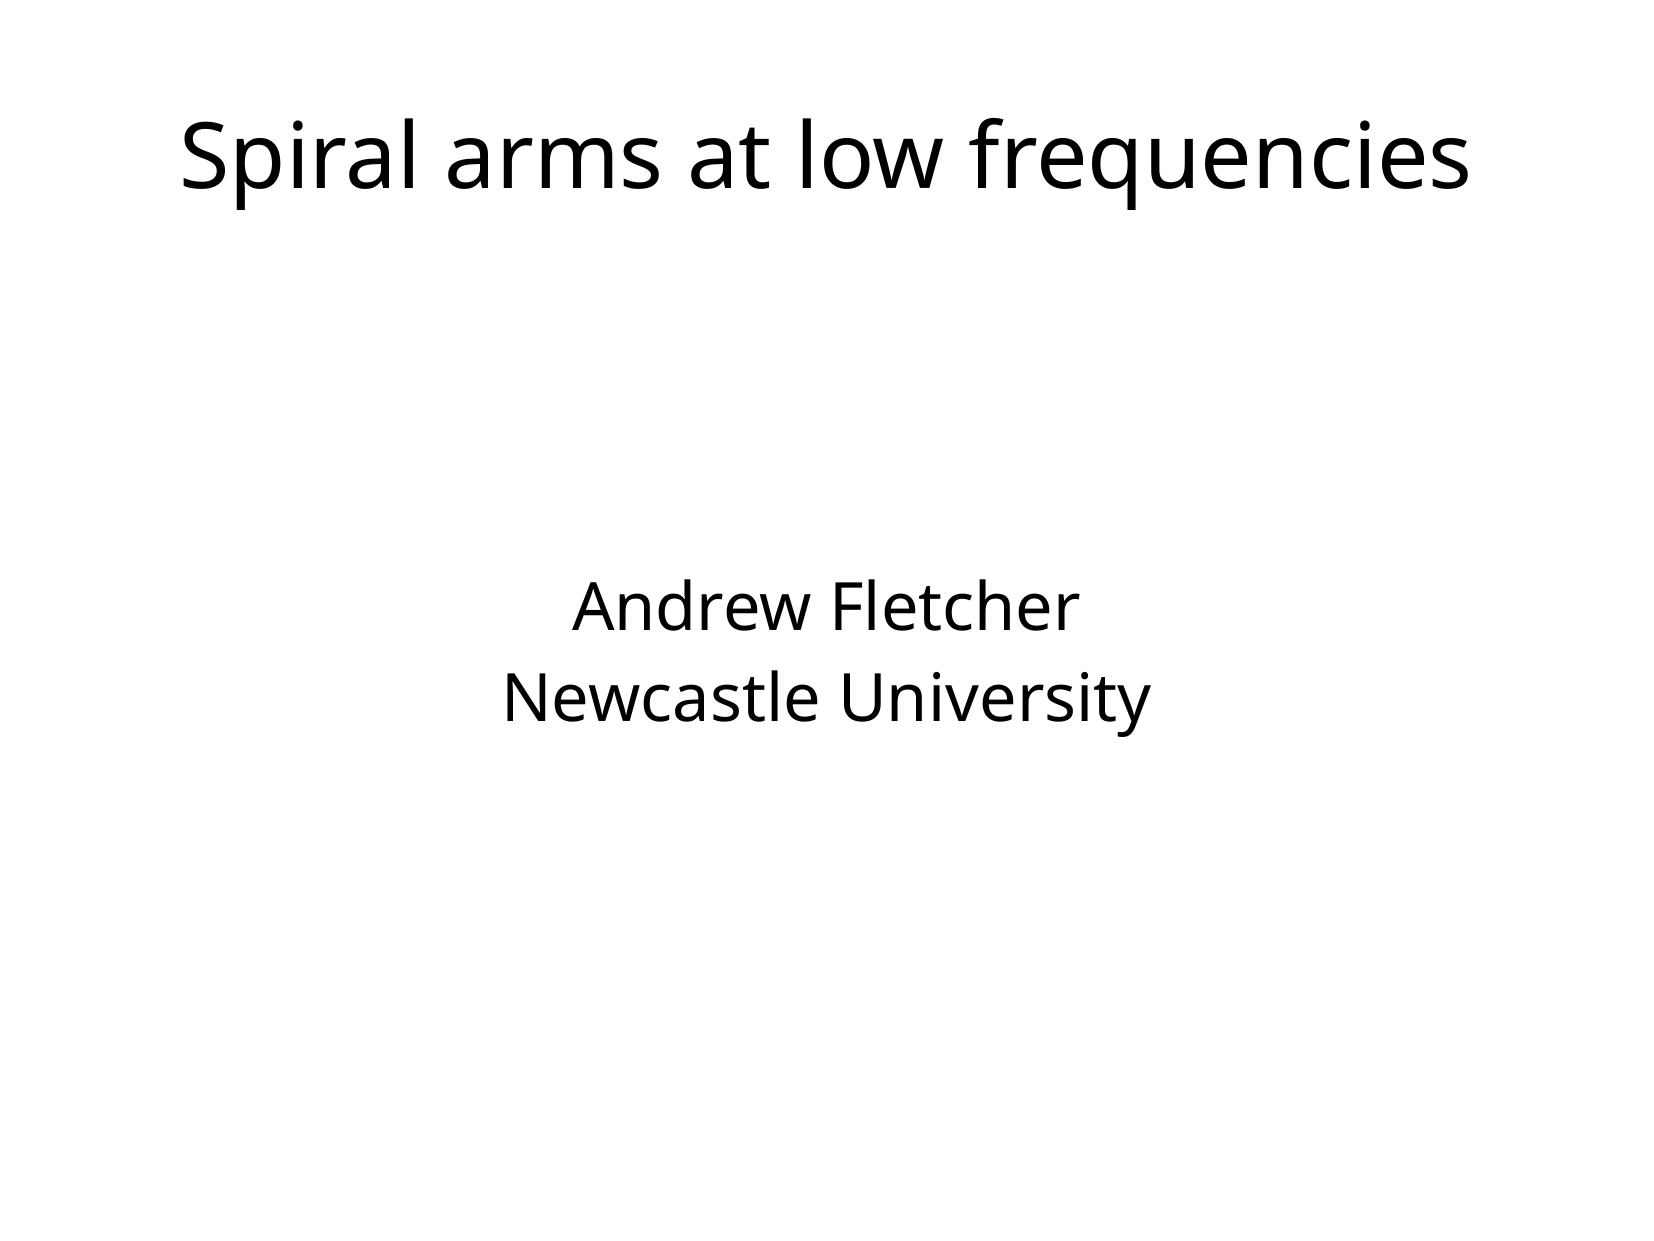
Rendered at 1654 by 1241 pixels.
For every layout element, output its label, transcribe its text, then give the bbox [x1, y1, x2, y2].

title Spiral arms at low frequencies [82, 49, 1571, 257]
subtitle Andrew Fletcher Newcastle University [82, 290, 1571, 1010]
